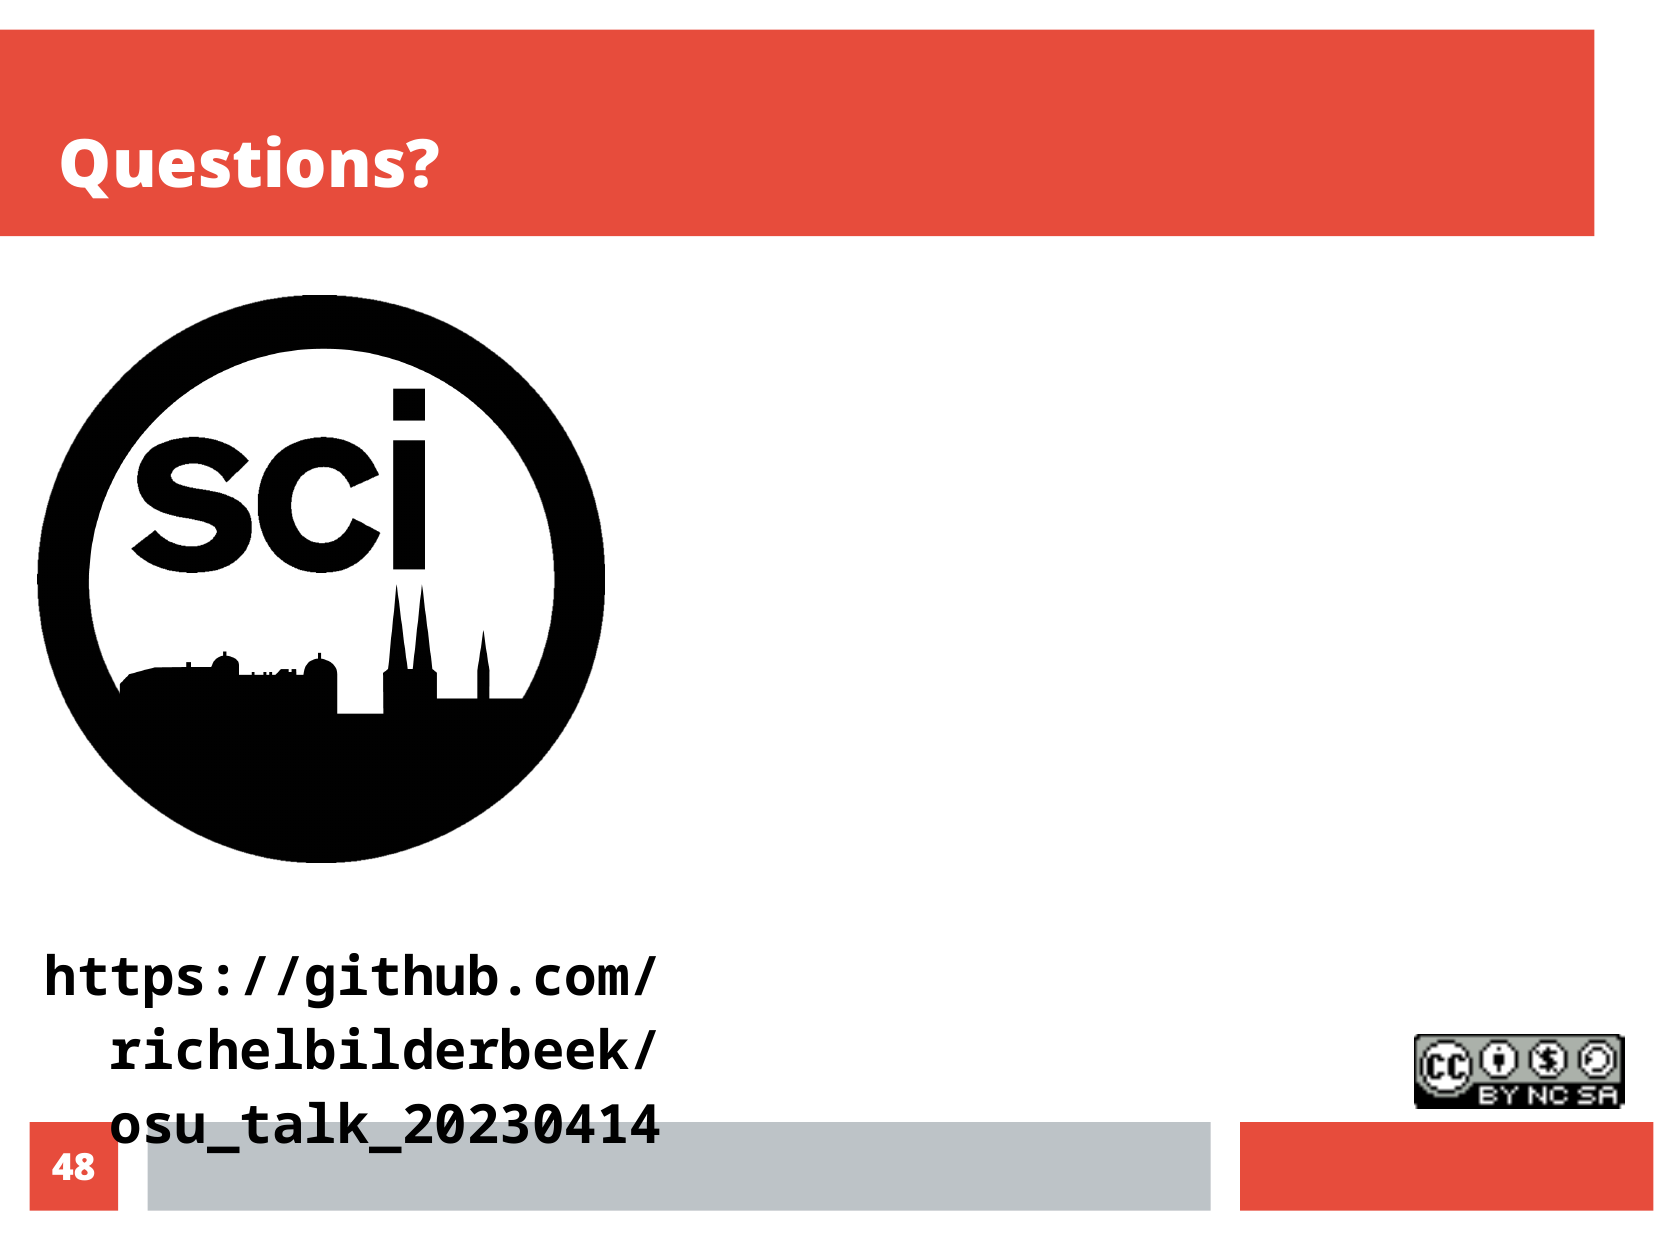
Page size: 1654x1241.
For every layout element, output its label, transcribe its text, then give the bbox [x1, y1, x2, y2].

picture [37, 295, 605, 863]
text_box https://github.com/ richelbilderbeek/ osu_talk_20230414 [30, 930, 1434, 1111]
title Questions? [59, 59, 1595, 207]
picture [1434, 1034, 1625, 1109]
